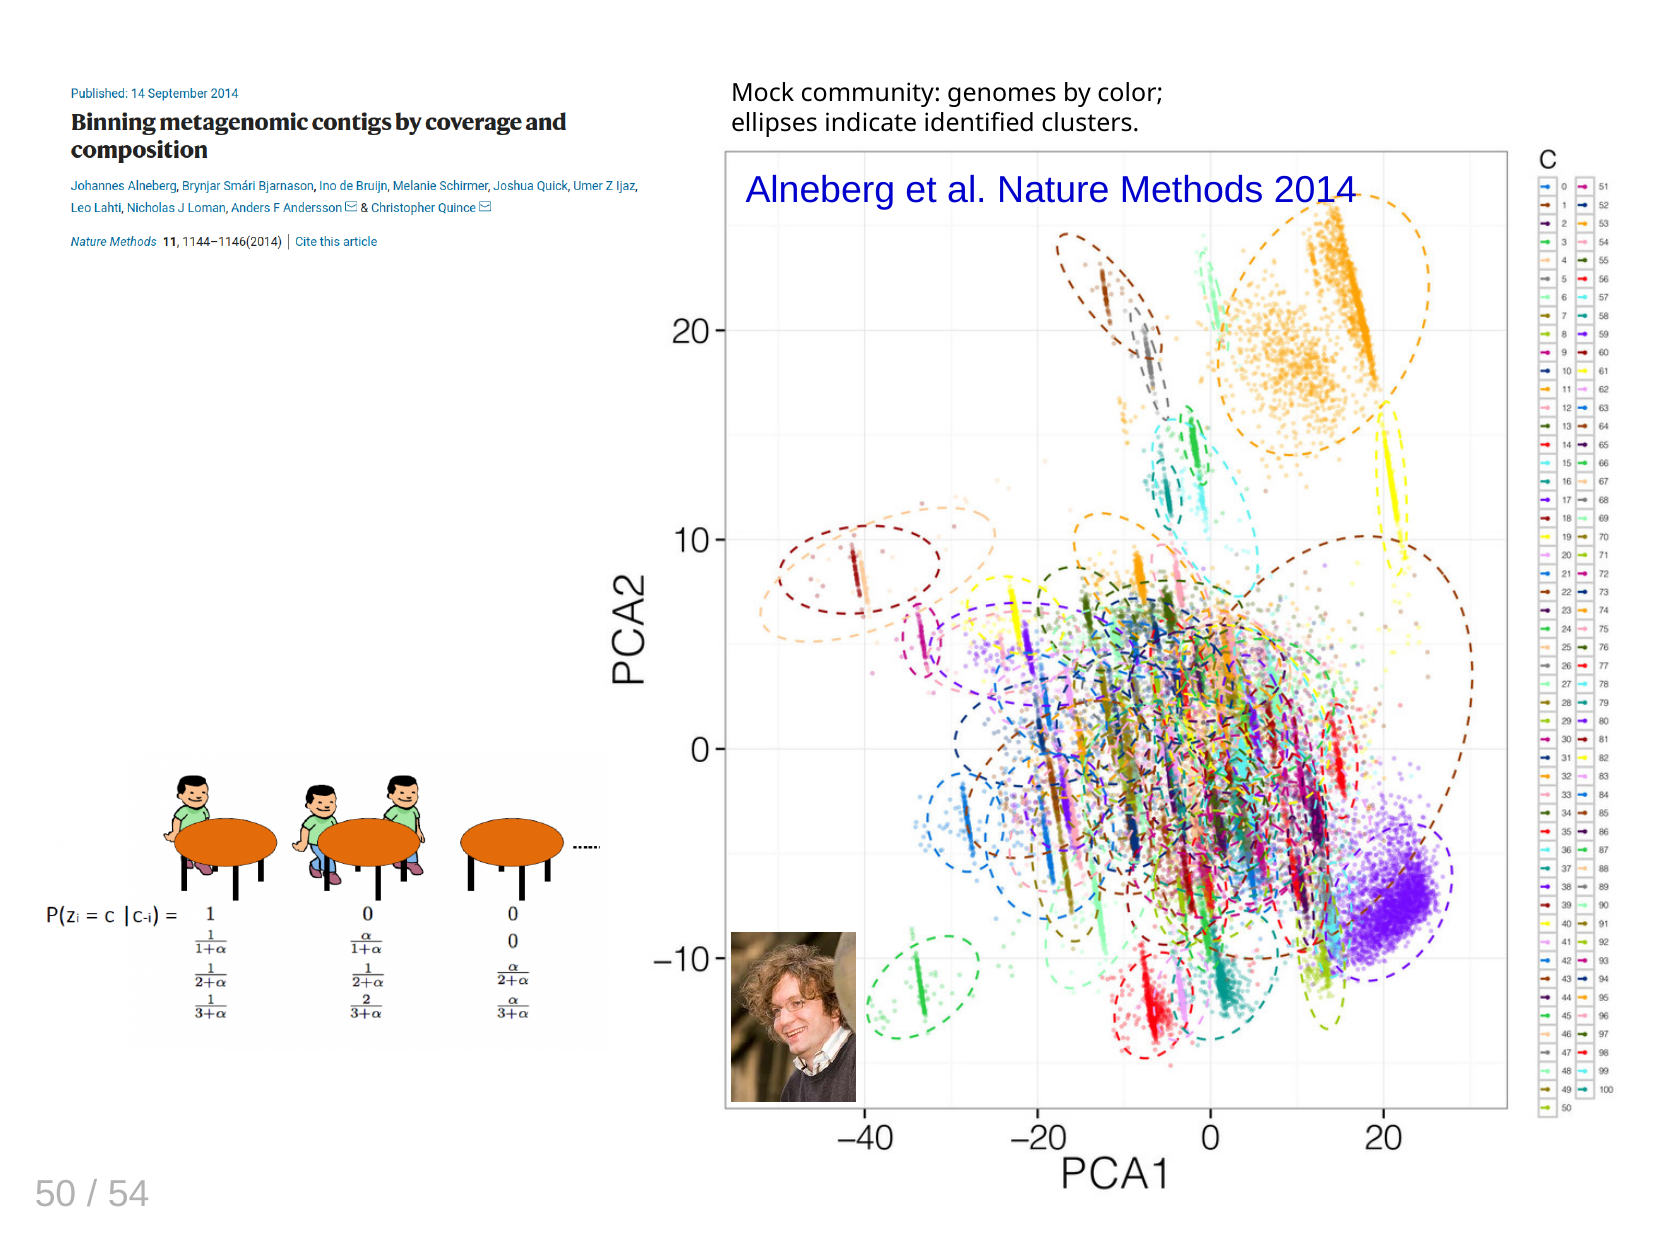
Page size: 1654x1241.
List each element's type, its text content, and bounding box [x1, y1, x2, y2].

text_box Mock community: genomes by color; ellipses indicate identified clusters. [717, 69, 1214, 145]
text_box Alneberg et al. Nature Methods 2014 [732, 158, 1374, 218]
text_box <number> / 54 [20, 1165, 315, 1226]
picture [41, 73, 1628, 1206]
